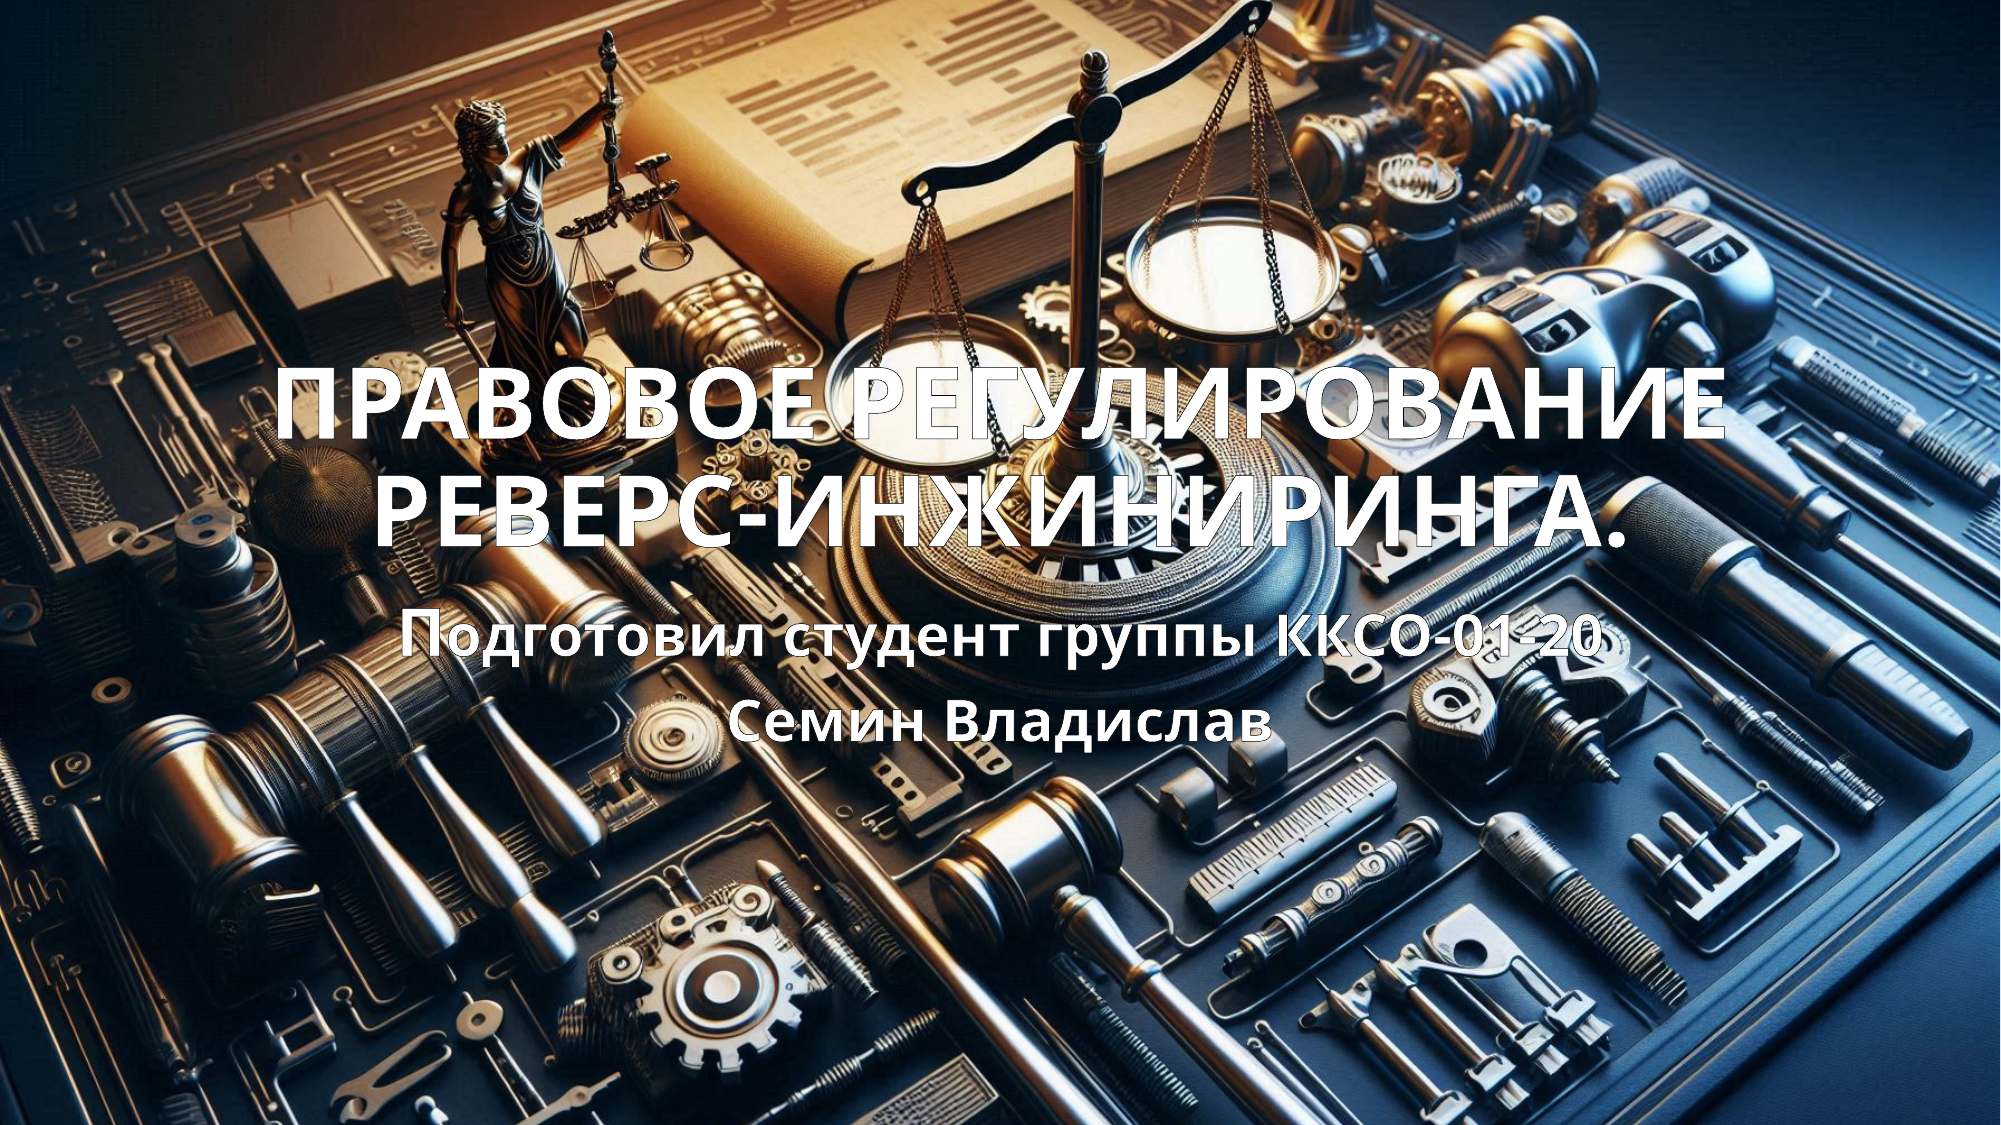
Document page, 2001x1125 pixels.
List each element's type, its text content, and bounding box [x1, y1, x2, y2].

title ПРАВОВОЕ РЕГУЛИРОВАНИЕ РЕВЕРС-ИНЖИНИРИНГА. [249, 184, 1750, 576]
subtitle Подготовил студент группы ККСО-01-20 Семин Владислав [249, 590, 1750, 863]
picture [0, 0, 2001, 1125]
